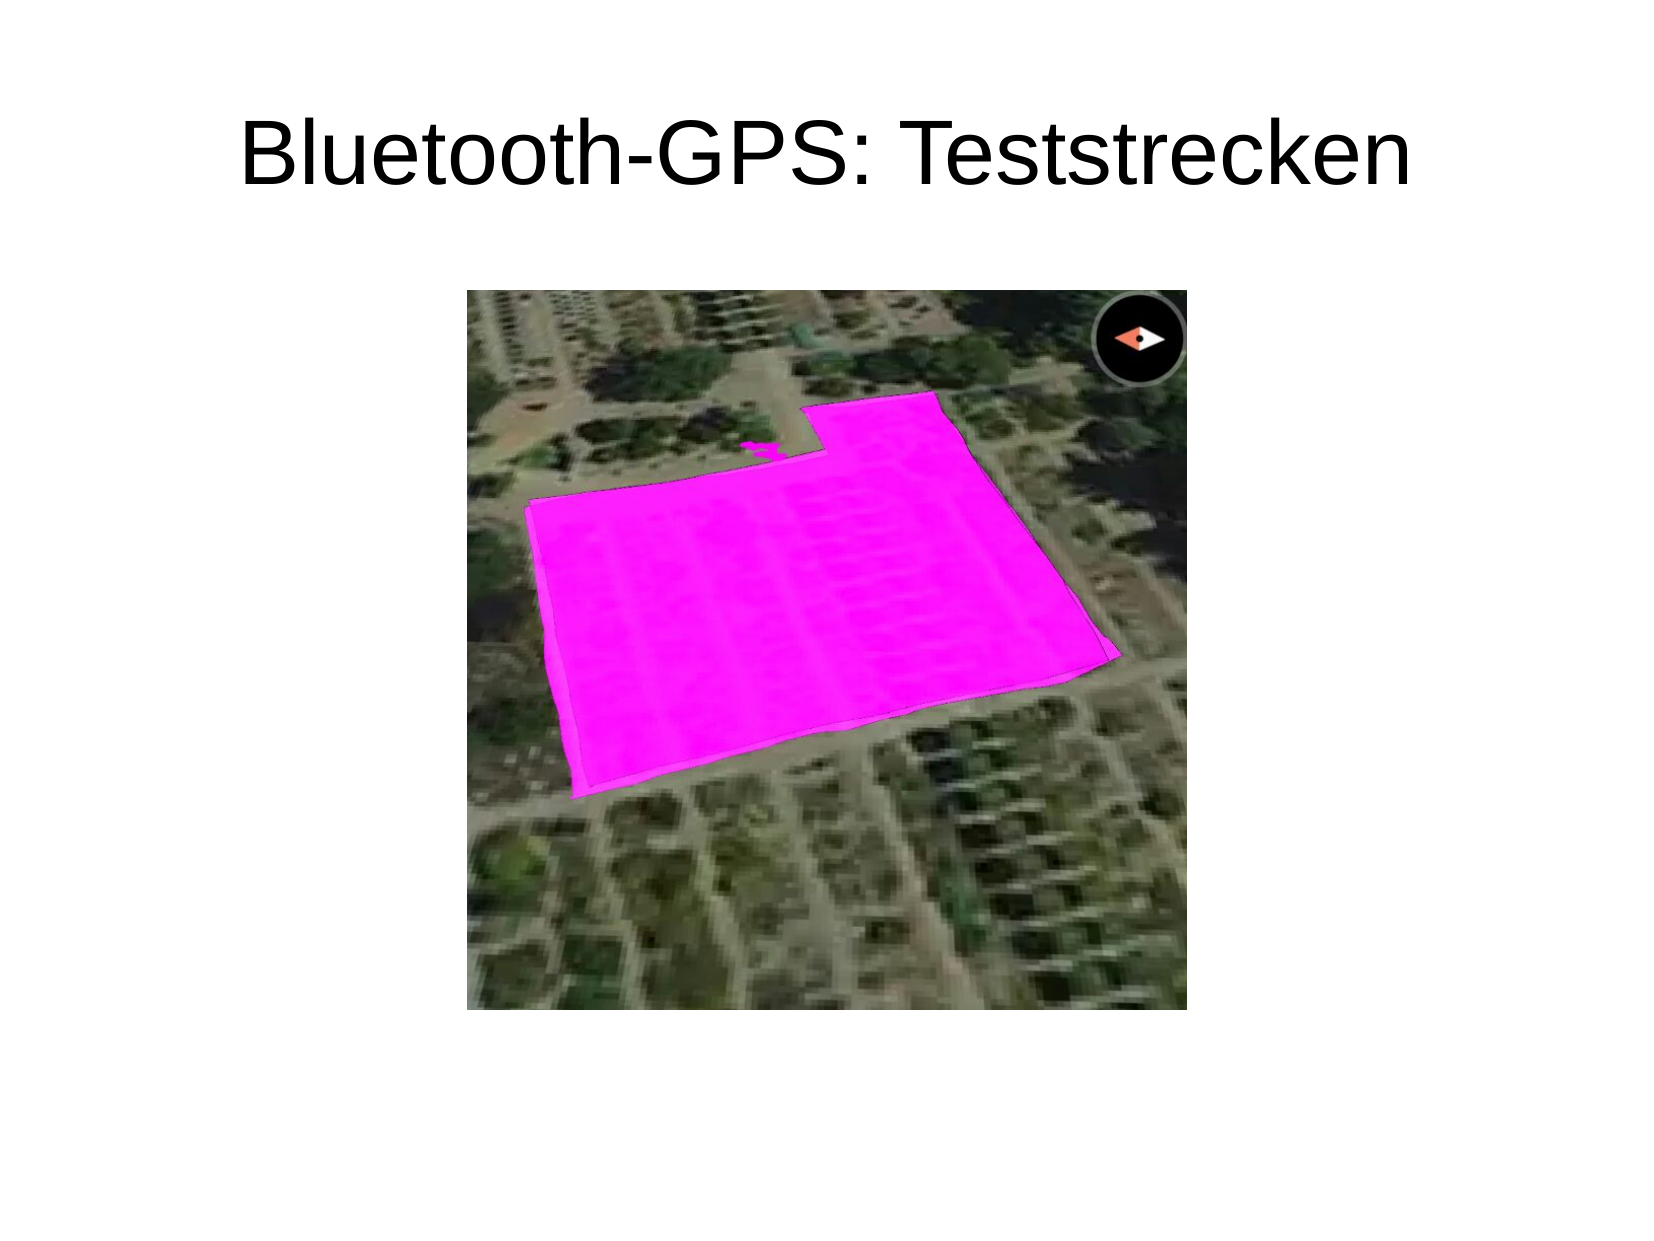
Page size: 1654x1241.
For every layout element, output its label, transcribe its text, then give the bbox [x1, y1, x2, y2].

picture [467, 290, 1187, 1010]
title Bluetooth-GPS: Teststrecken [82, 49, 1571, 257]
